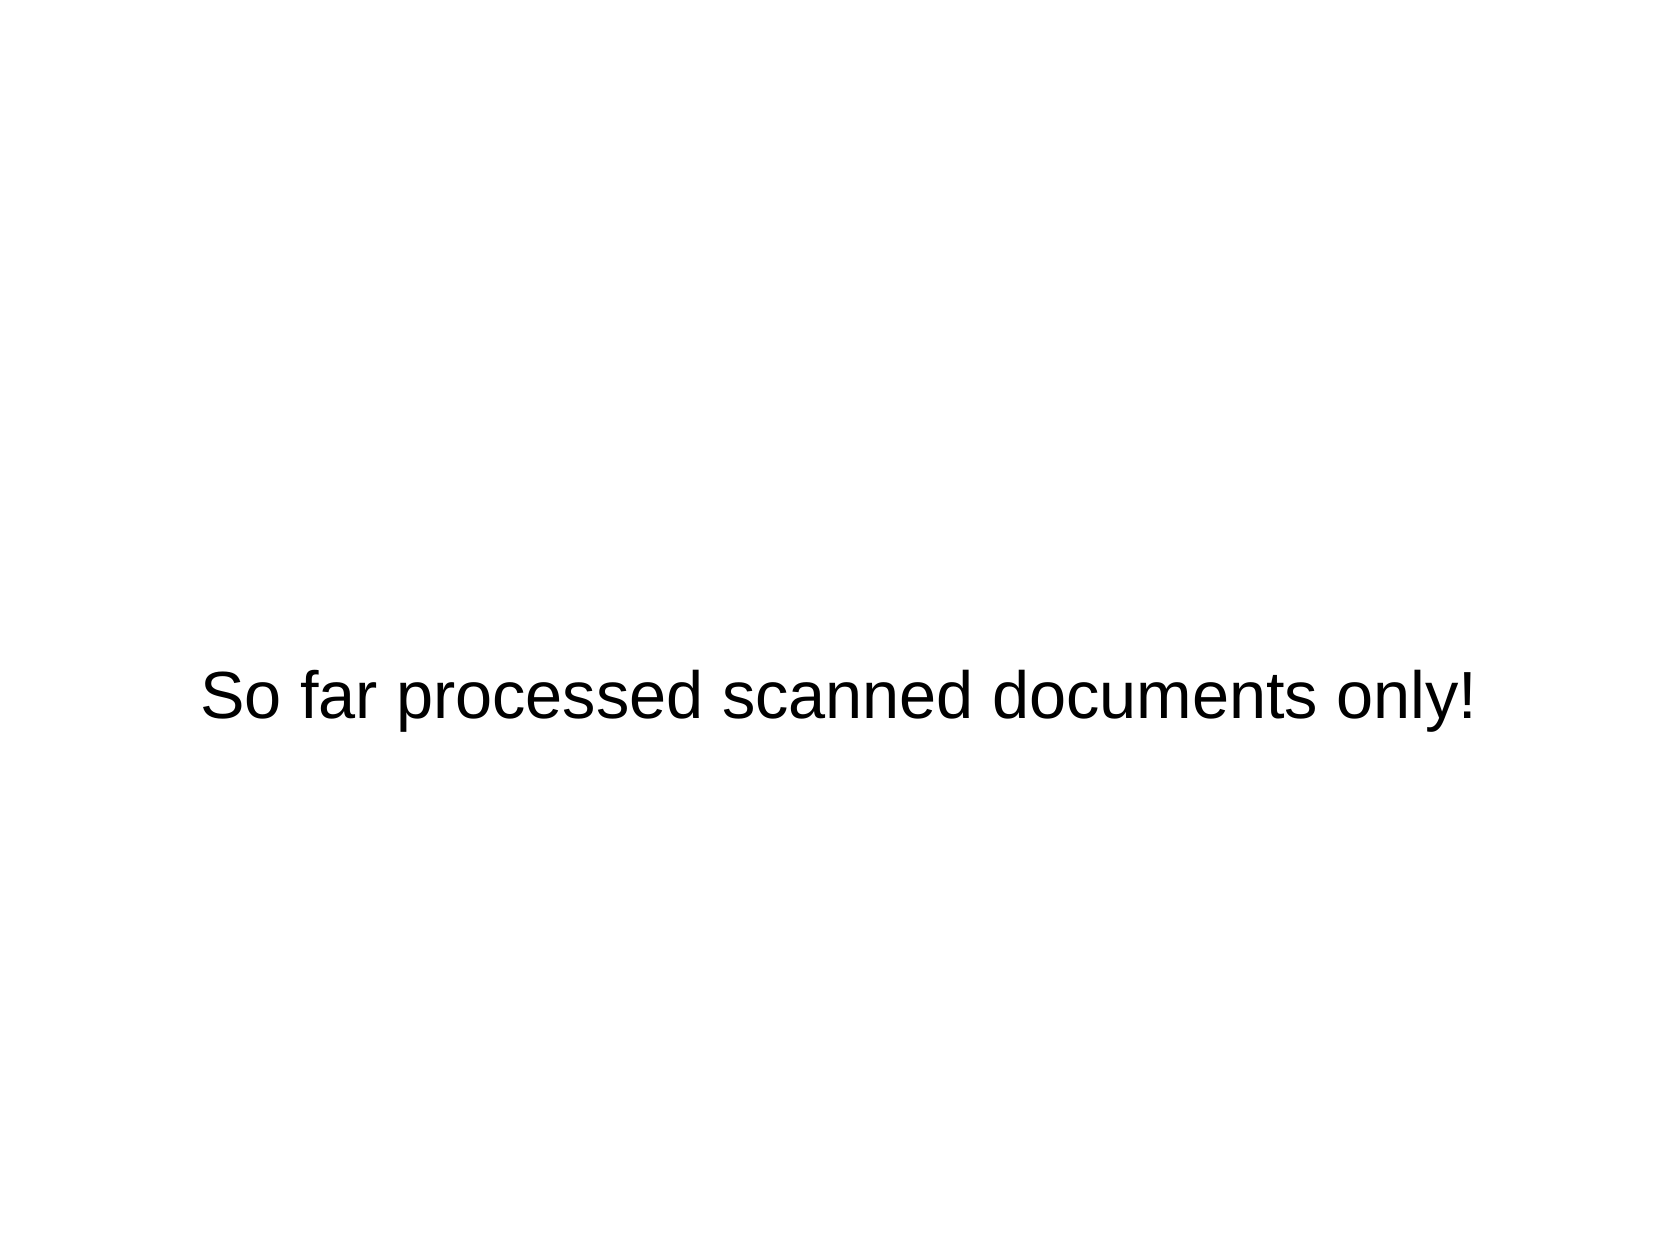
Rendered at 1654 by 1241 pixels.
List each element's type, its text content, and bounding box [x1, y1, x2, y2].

subtitle So far processed scanned documents only! [25, 226, 1654, 1166]
